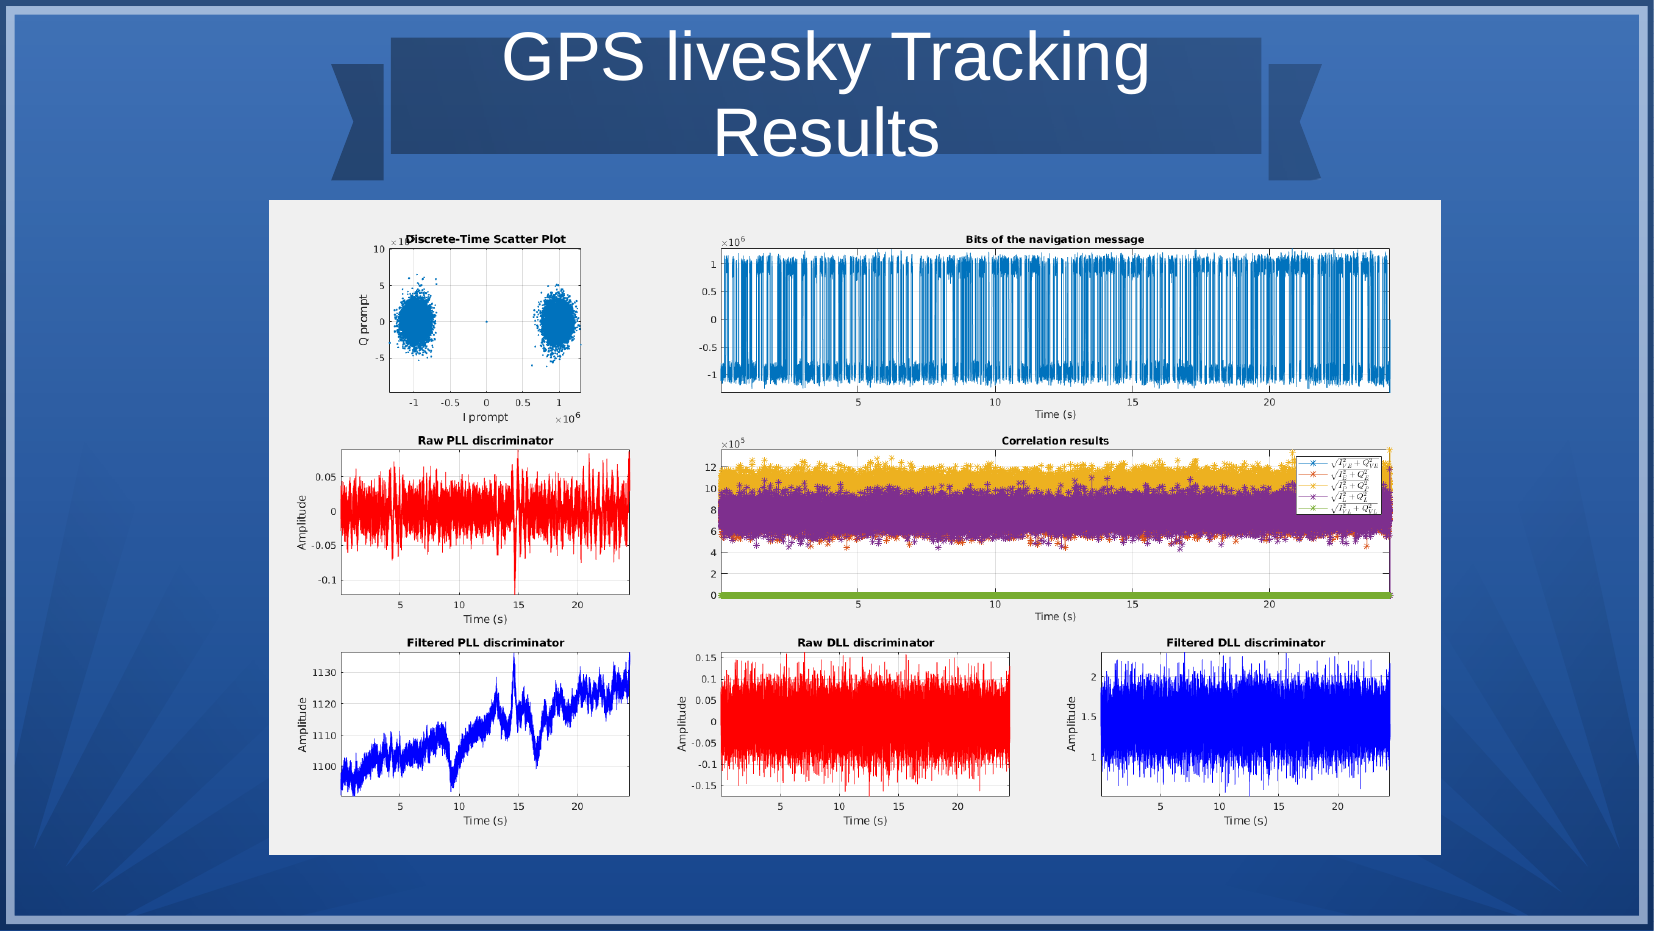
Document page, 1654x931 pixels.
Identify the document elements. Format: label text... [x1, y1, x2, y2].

title GPS livesky Tracking Results [389, 17, 1264, 172]
picture [269, 200, 1441, 856]
